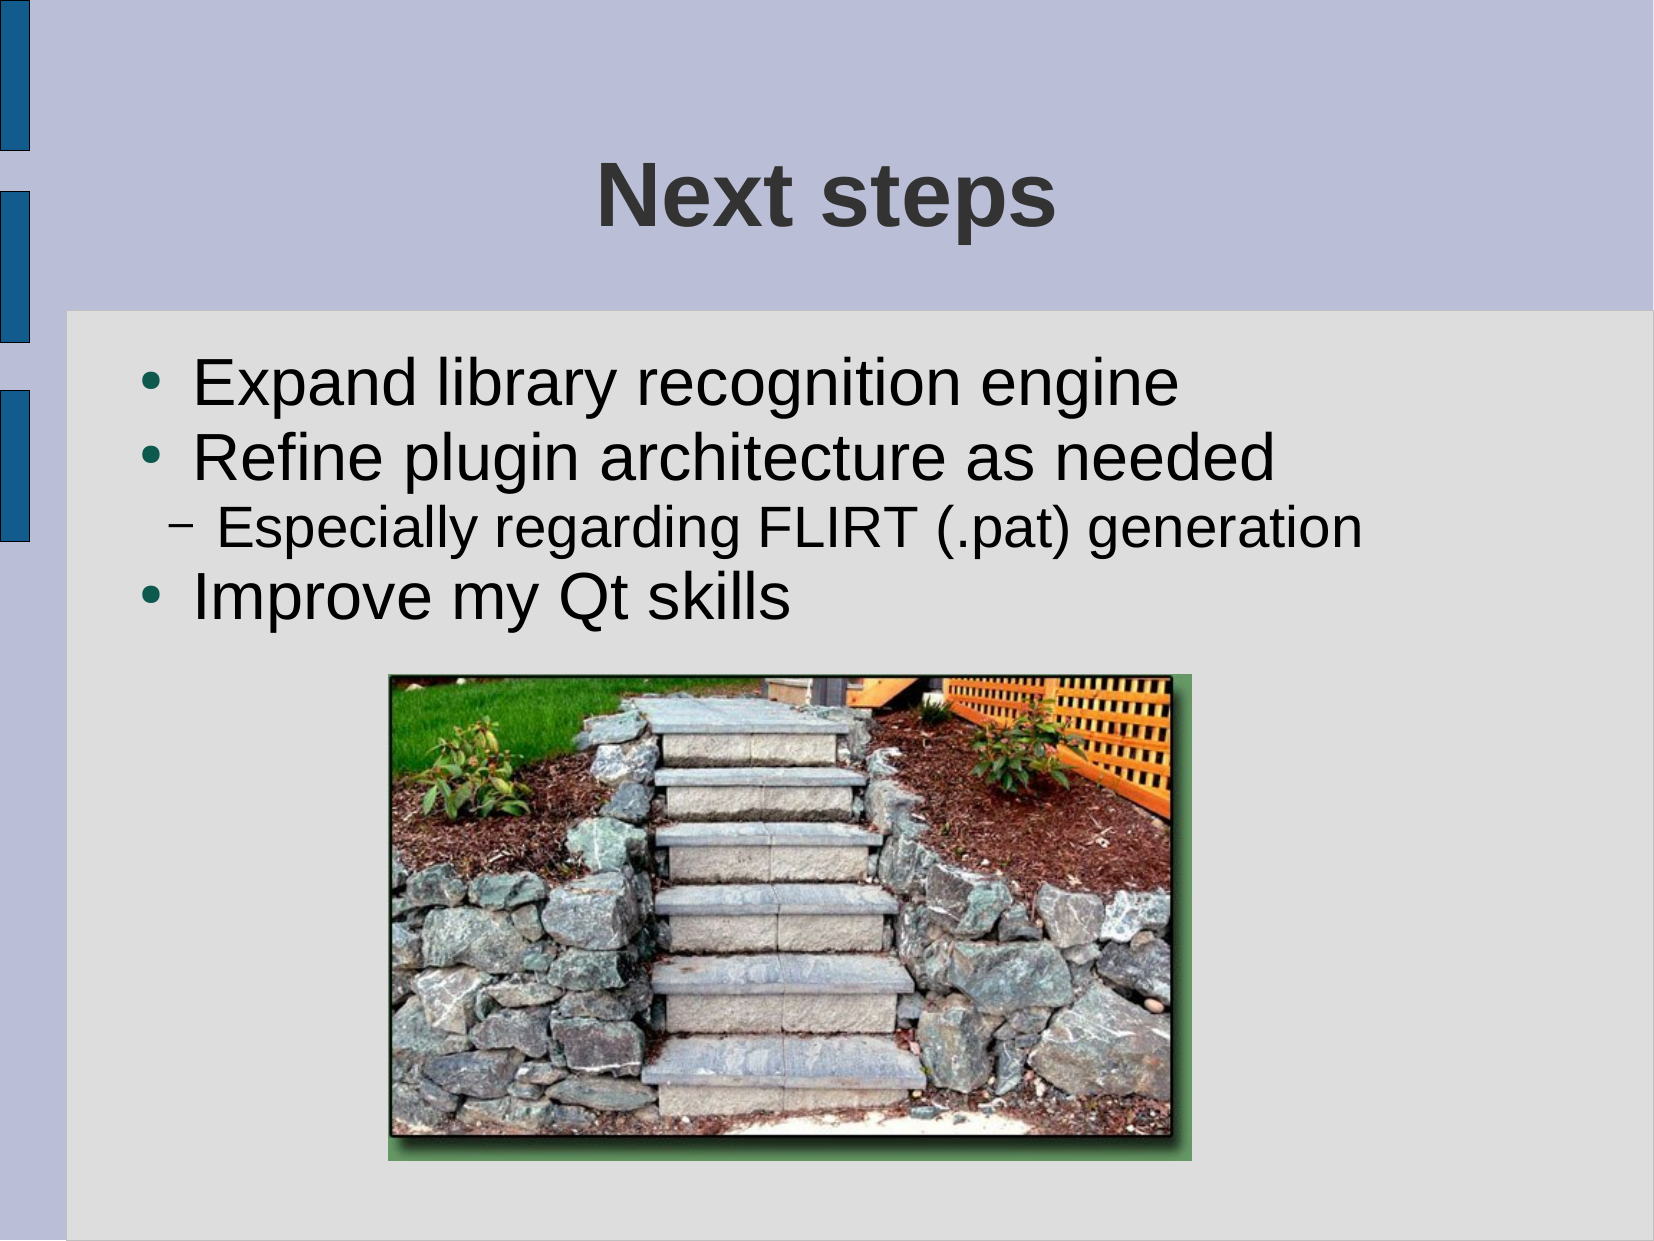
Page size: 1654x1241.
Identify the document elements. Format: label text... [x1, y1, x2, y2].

list Expand library recognition engine Refine plugin architecture as needed Especially regarding FLIRT (.pat) generation Improve my Qt skills [121, 344, 1534, 1127]
title Next steps [121, 91, 1534, 299]
picture [388, 674, 1192, 1161]
